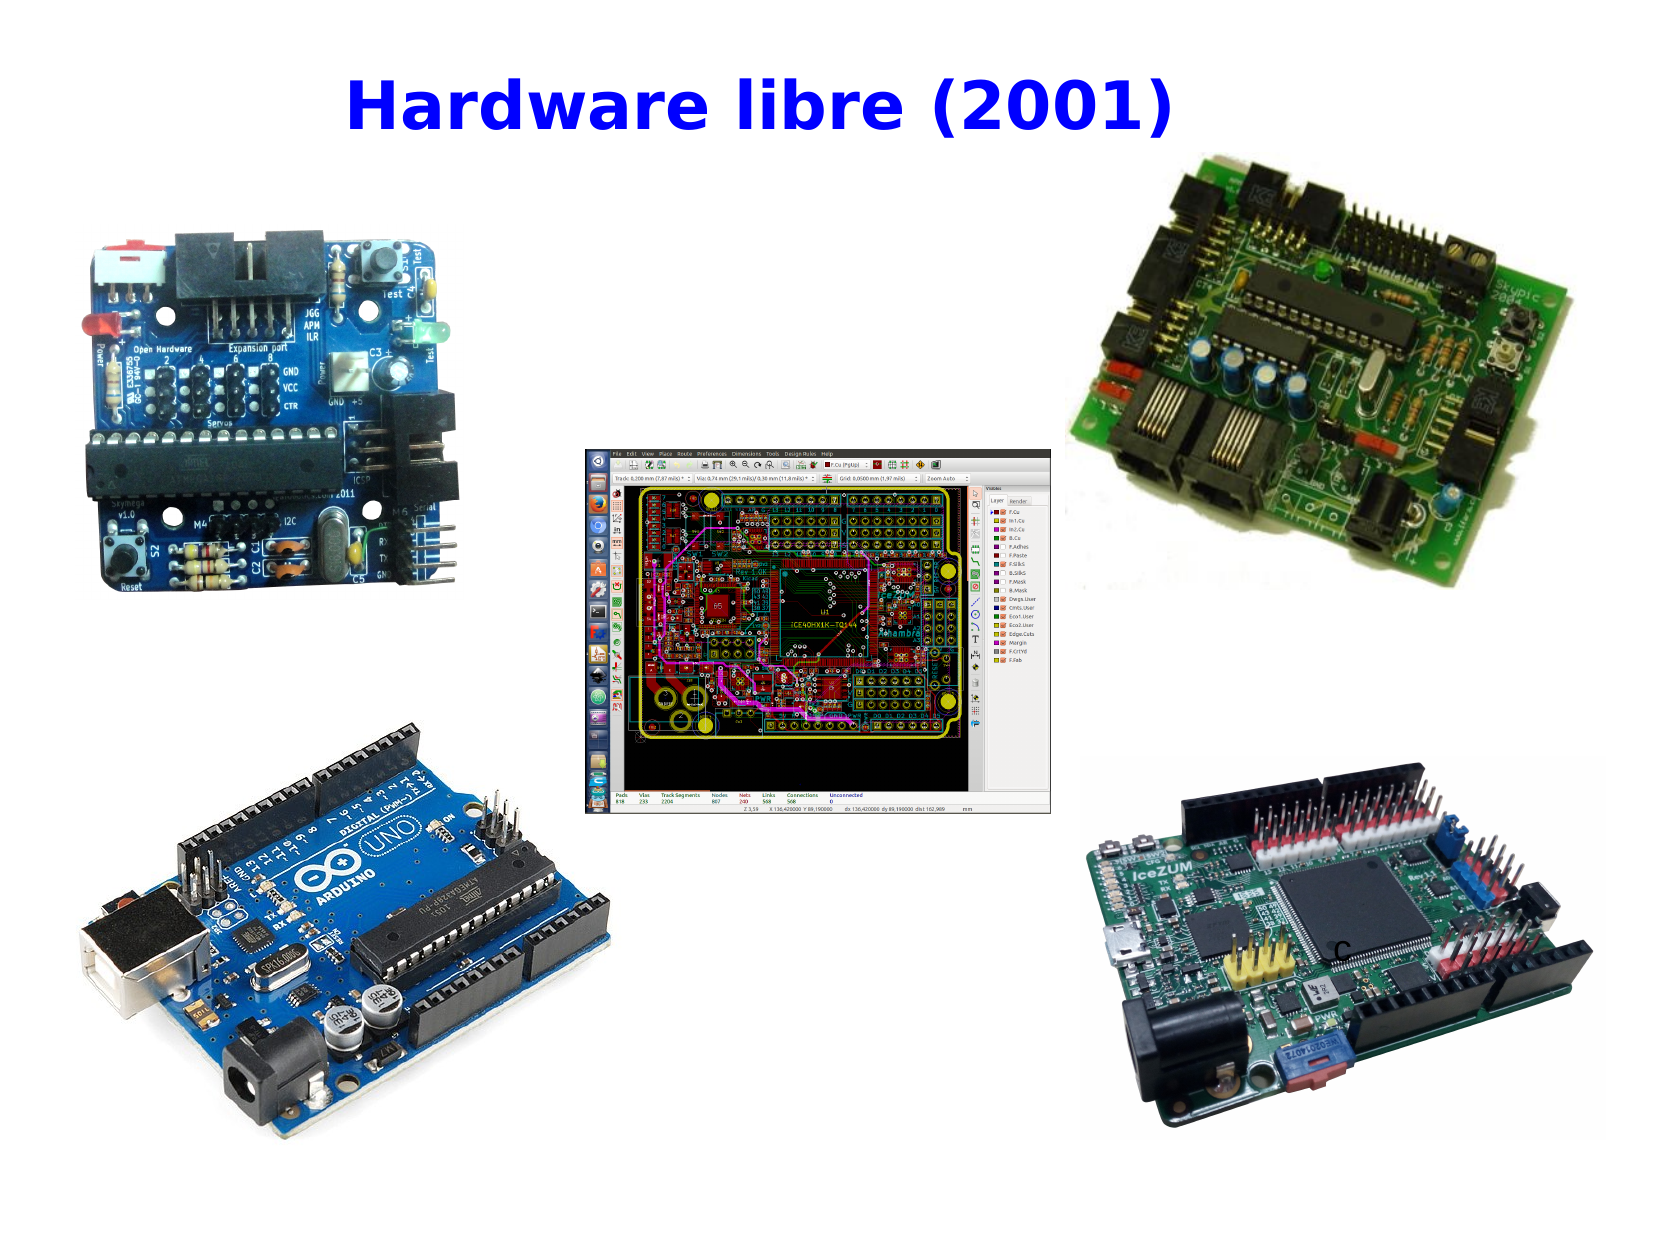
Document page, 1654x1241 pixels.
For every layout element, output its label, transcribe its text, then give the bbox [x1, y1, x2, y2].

picture [1065, 152, 1597, 590]
picture [60, 449, 1051, 1228]
picture [1080, 756, 1606, 1141]
picture [75, 224, 464, 601]
text_box Hardware libre (2001) [330, 60, 1192, 153]
